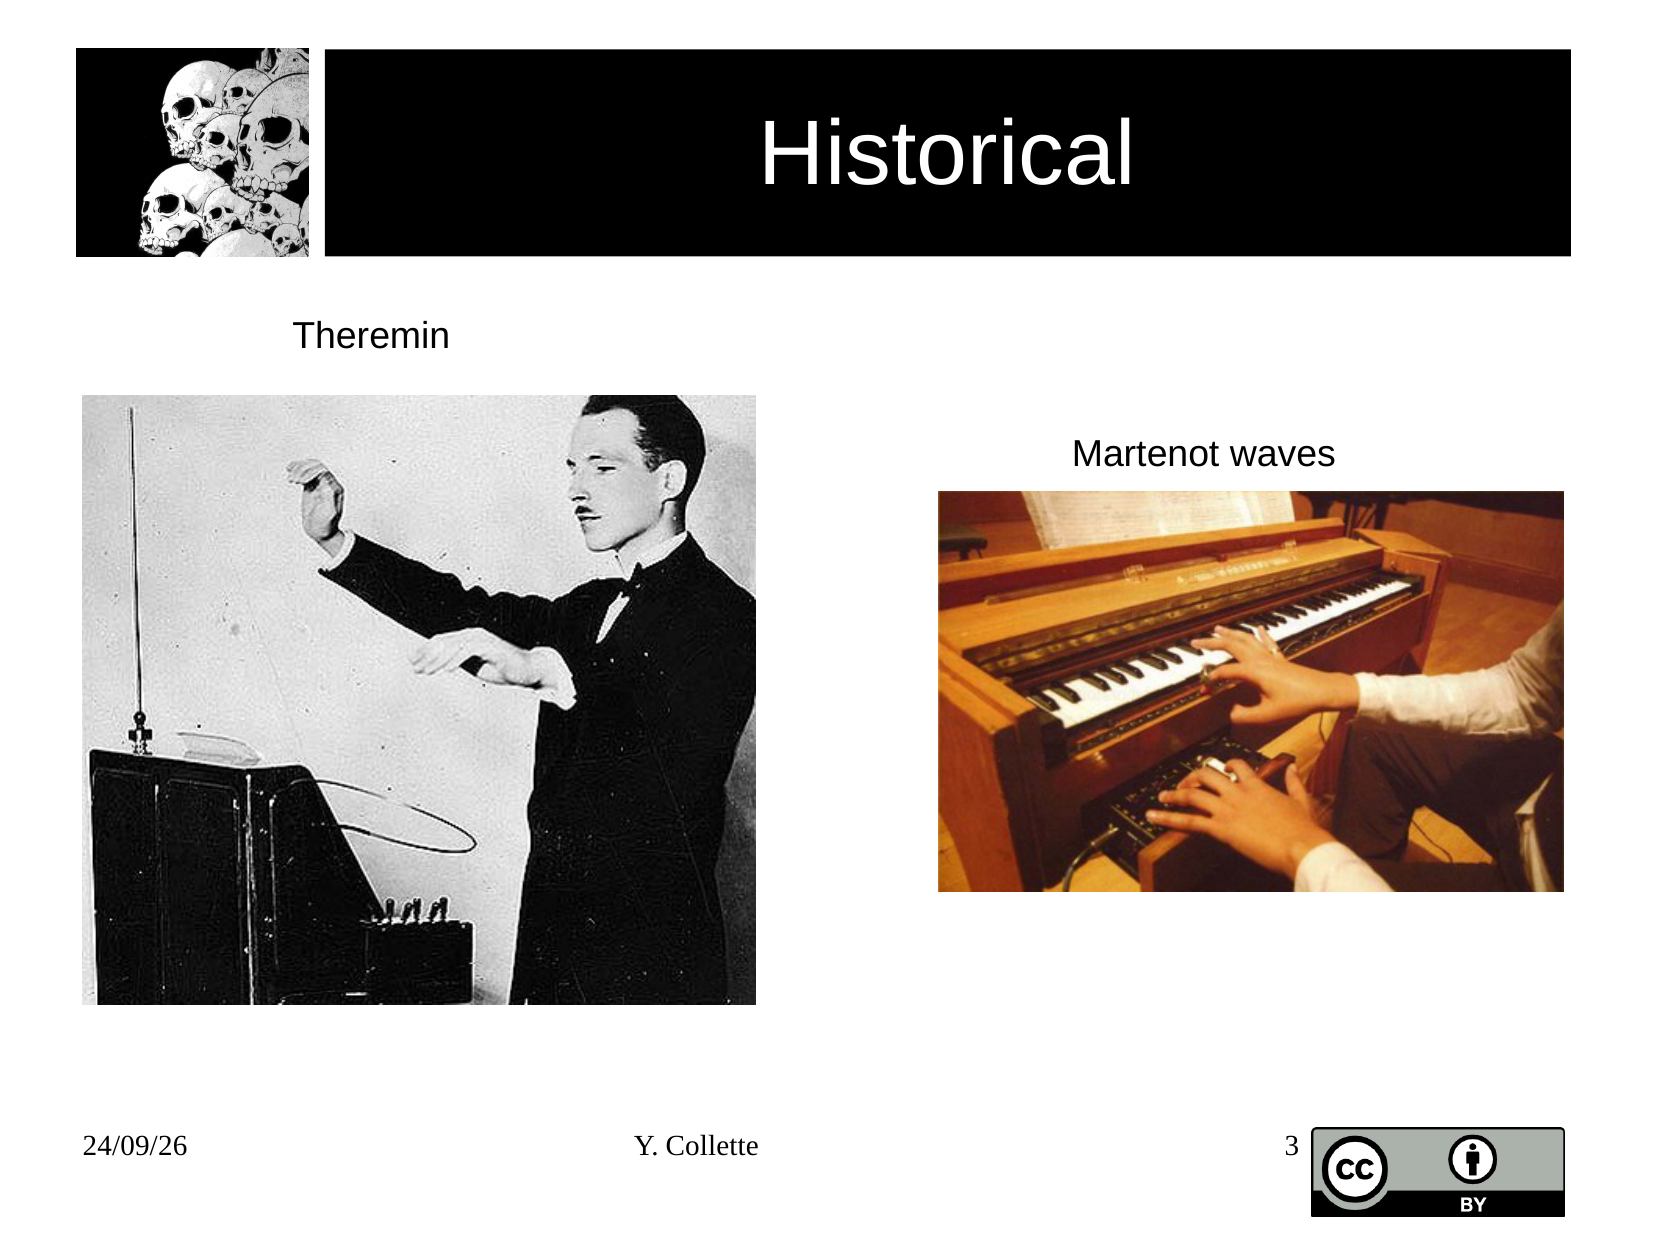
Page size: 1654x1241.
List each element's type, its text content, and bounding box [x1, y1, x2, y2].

text_box Theremin [277, 307, 544, 364]
picture [938, 491, 1564, 892]
title Historical [324, 49, 1571, 257]
picture [1311, 1127, 1565, 1217]
picture [76, 48, 309, 257]
picture [82, 395, 756, 1006]
text_box Martenot waves [1057, 425, 1441, 483]
